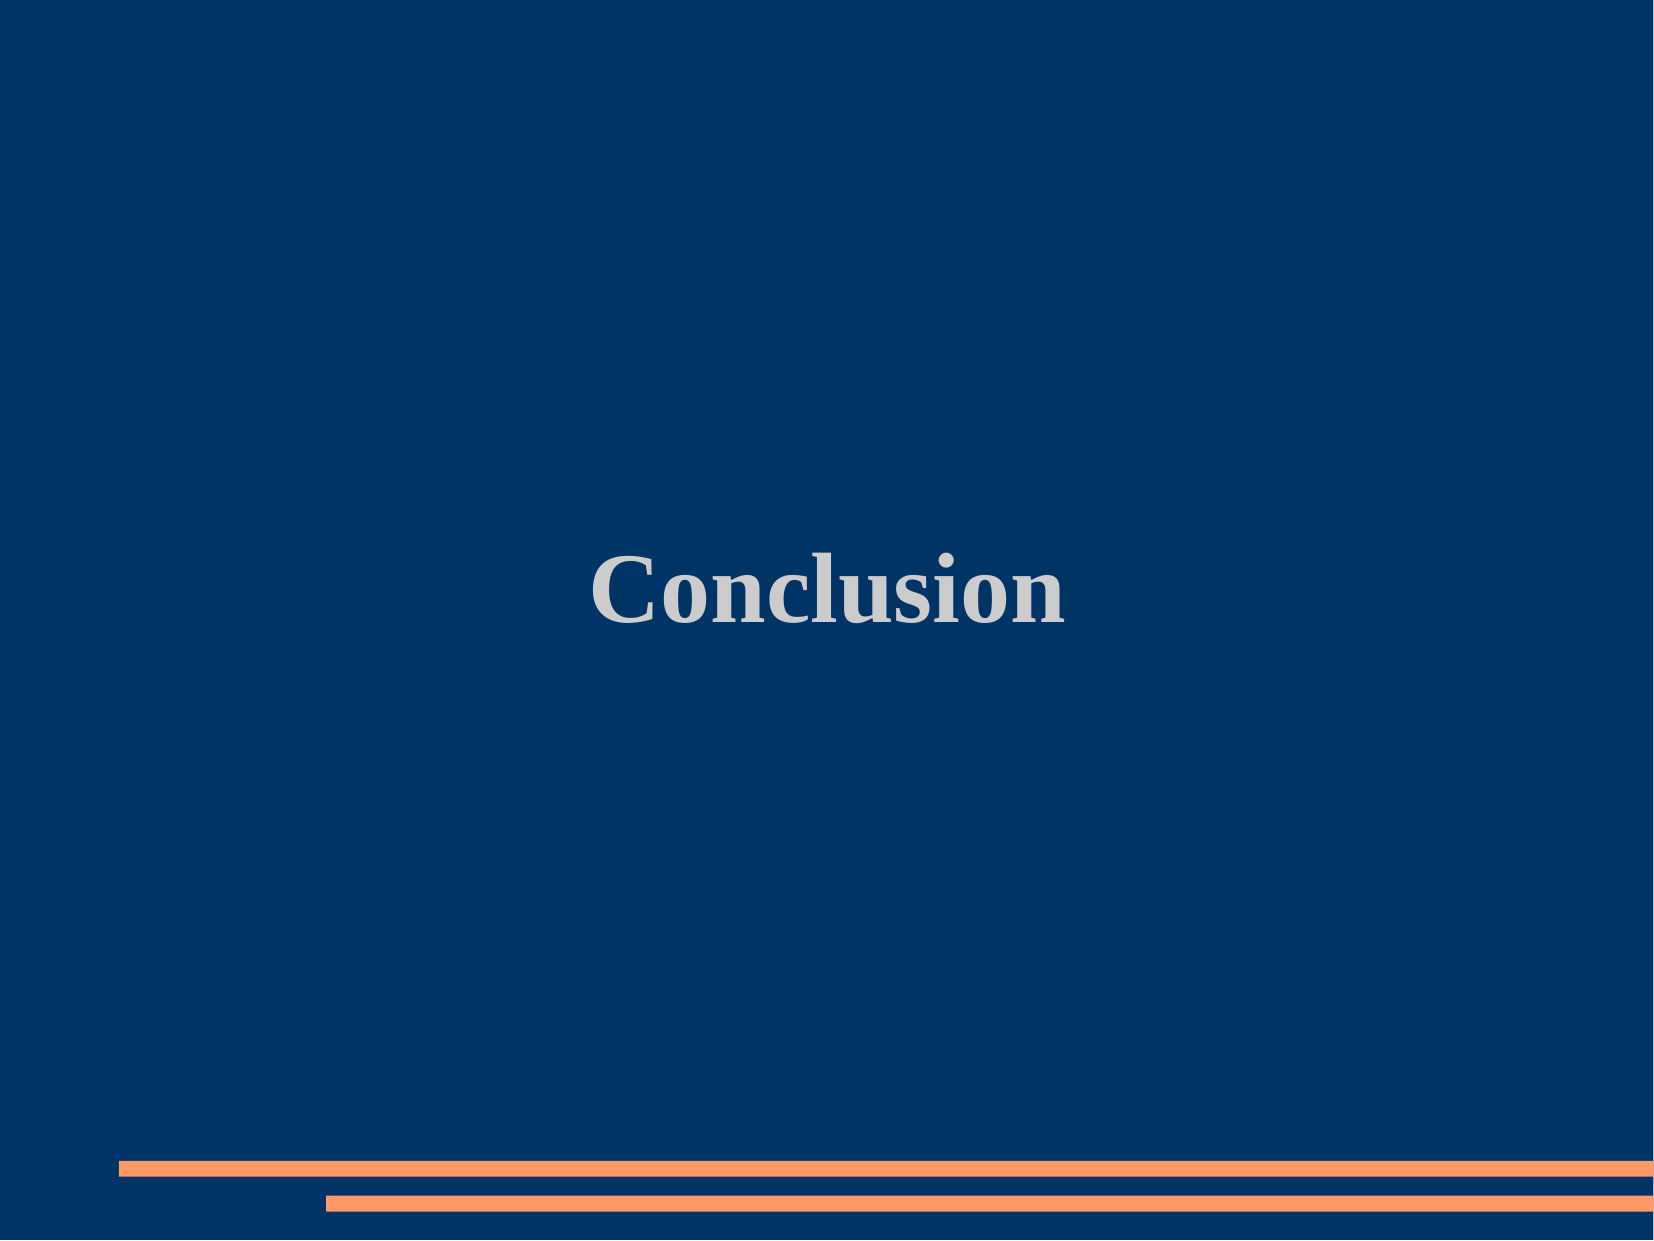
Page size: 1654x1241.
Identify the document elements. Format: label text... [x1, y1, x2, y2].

subtitle Conclusion [121, 46, 1534, 1132]
